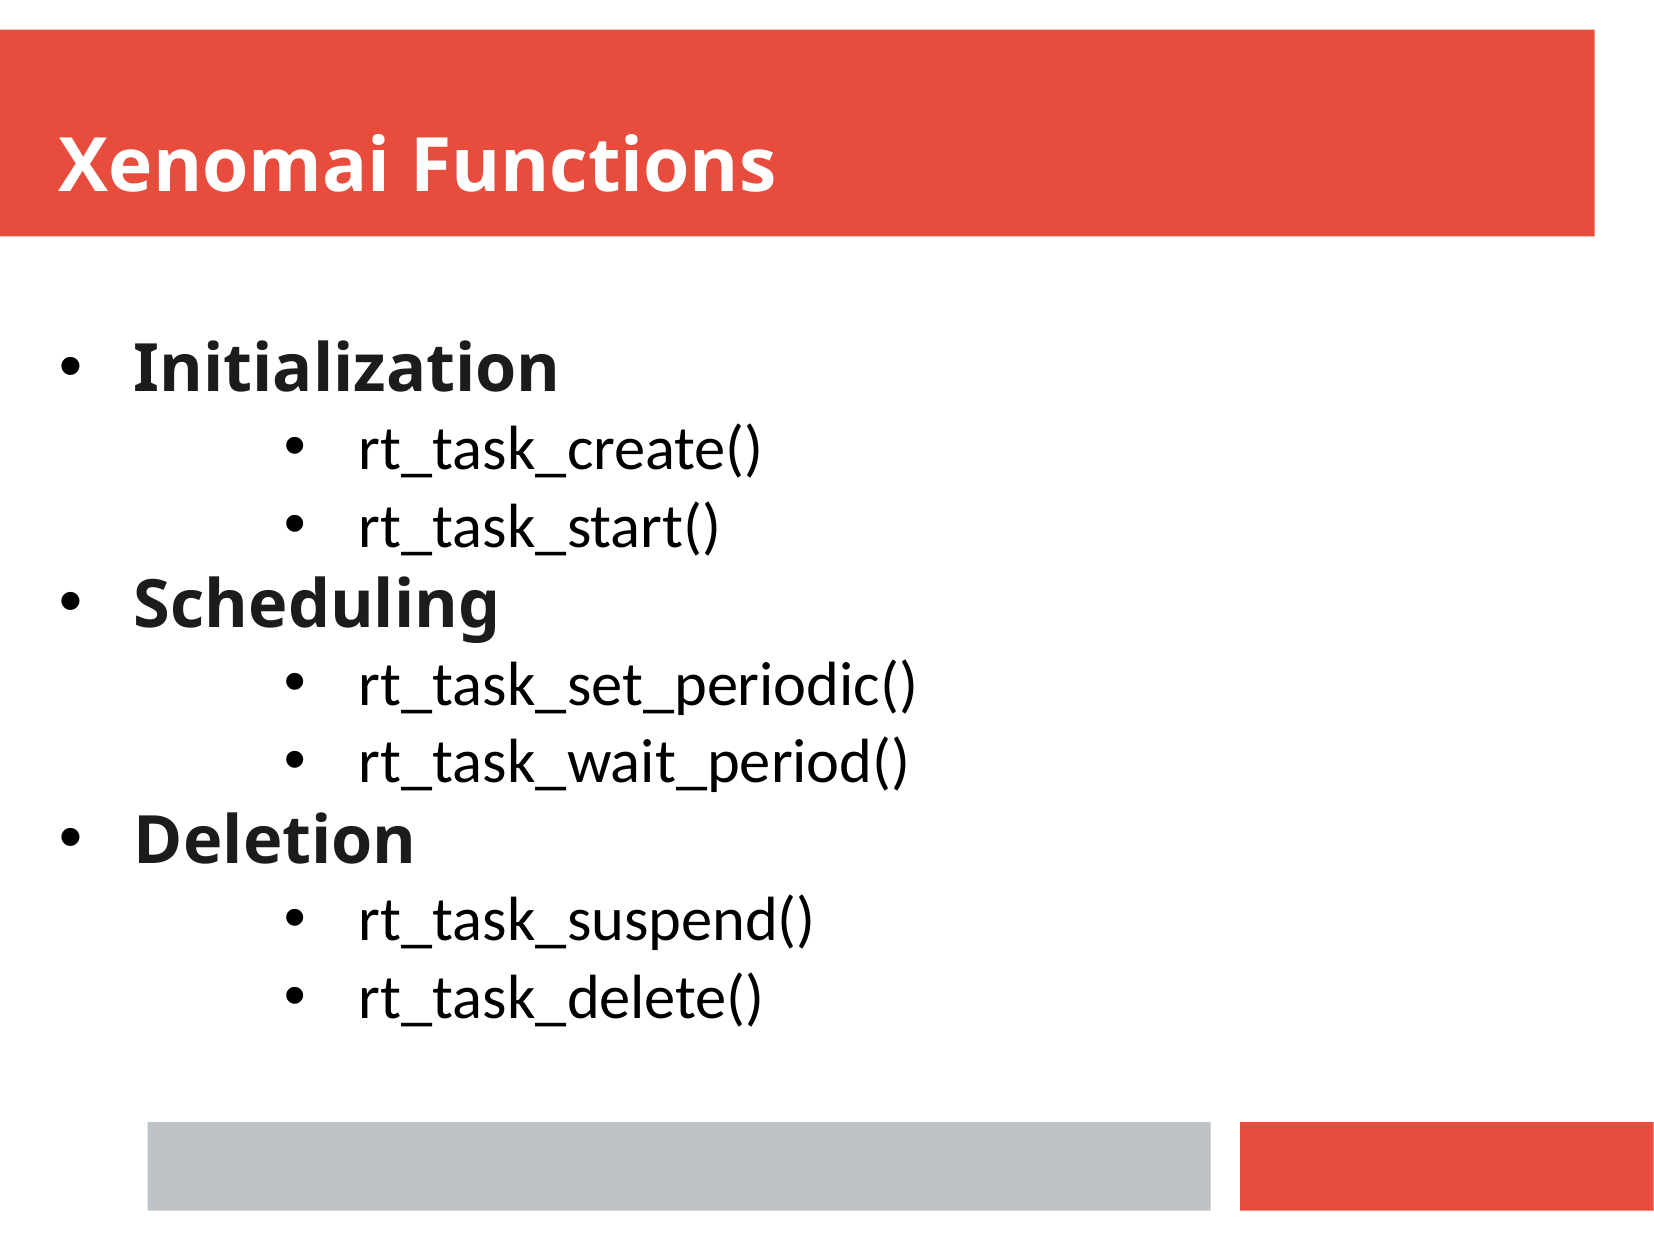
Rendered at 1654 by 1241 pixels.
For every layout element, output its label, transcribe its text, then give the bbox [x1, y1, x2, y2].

title Xenomai Functions [59, 59, 1595, 207]
list Initialization rt_task_create() rt_task_start() Scheduling rt_task_set_periodic() rt_task_wait_period() Deletion rt_task_suspend() rt_task_delete() [59, 324, 1565, 1093]
